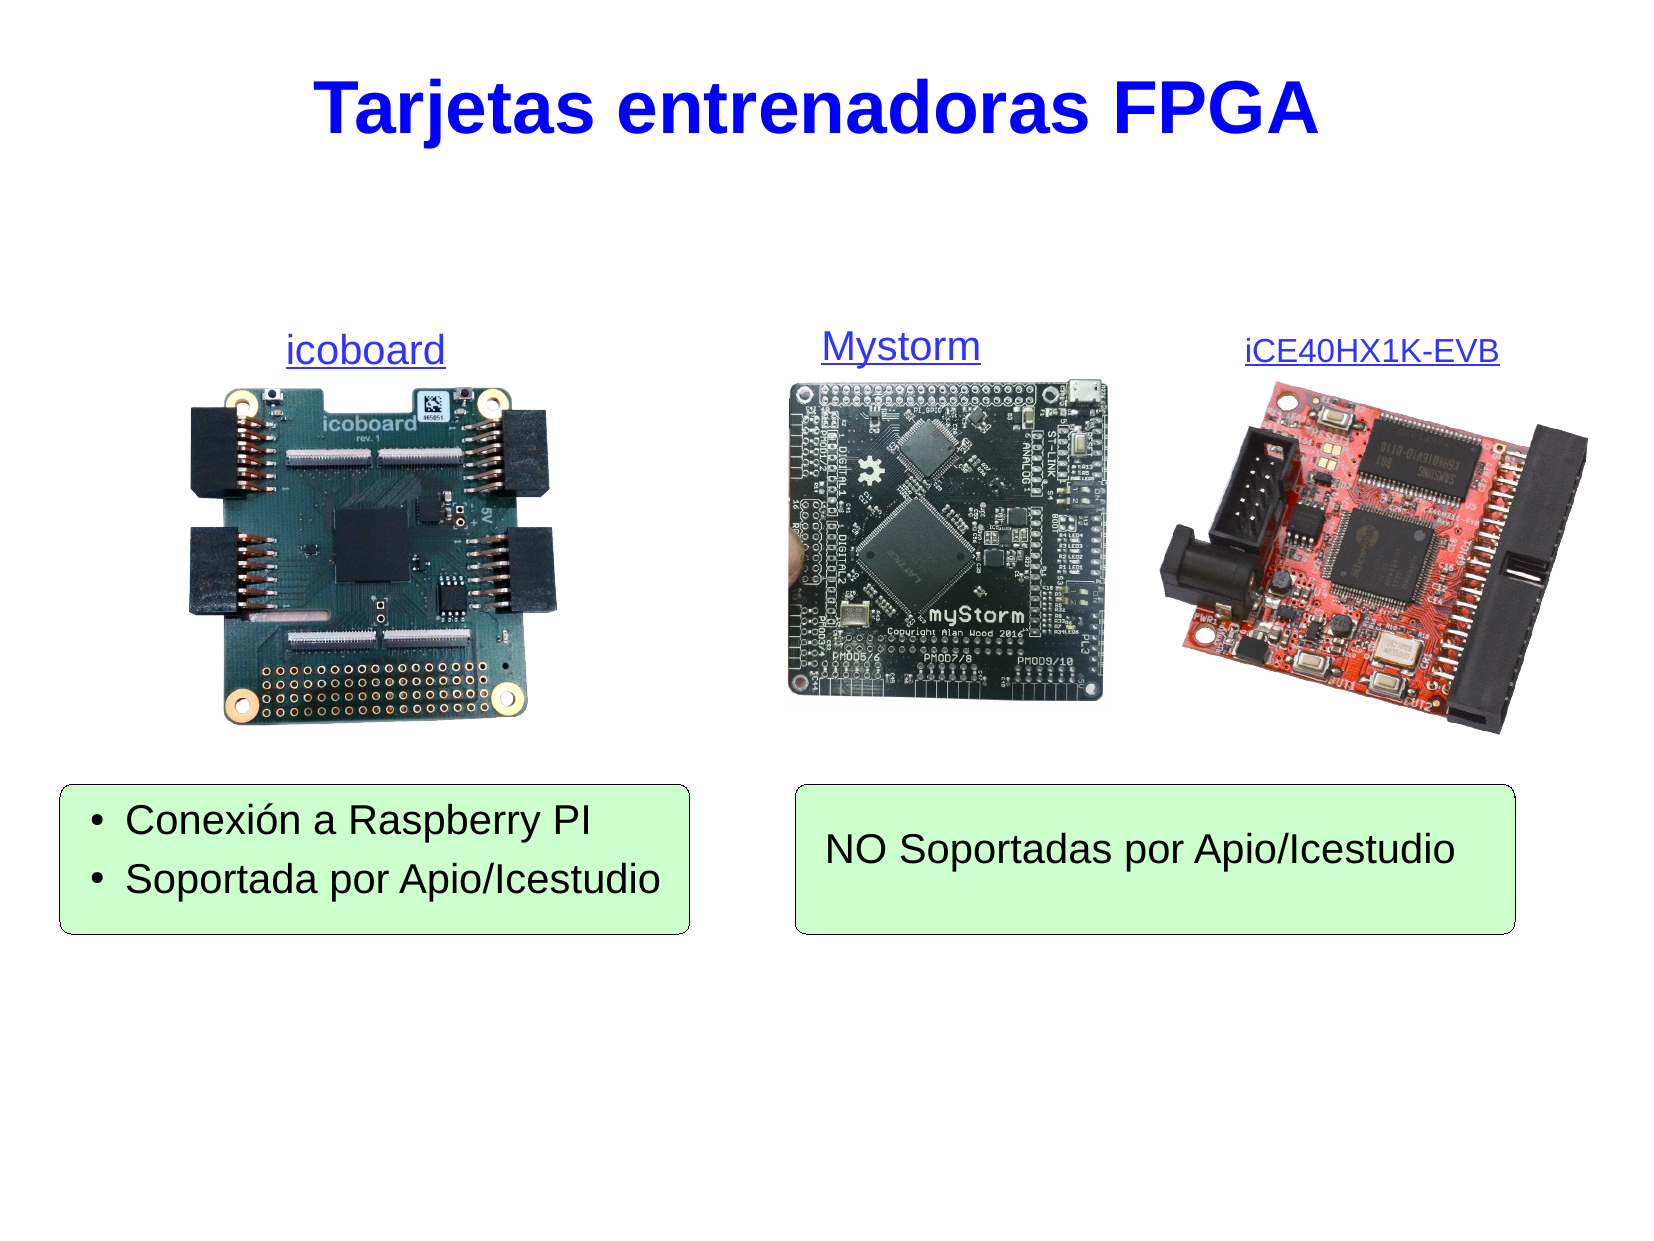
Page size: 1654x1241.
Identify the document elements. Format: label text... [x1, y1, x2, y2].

text_box iCE40HX1K-EVB [1230, 324, 1519, 380]
picture [783, 376, 1111, 710]
text_box Conexión a Raspberry PI Soportada por Apio/Icestudio [75, 789, 736, 922]
text_box icoboard [271, 319, 478, 381]
text_box Tarjetas entrenadoras FPGA [90, 58, 1546, 196]
text_box [59, 784, 690, 935]
picture [180, 380, 568, 735]
text_box [795, 784, 1516, 935]
text_box Mystorm [806, 315, 1051, 377]
picture [1156, 370, 1591, 740]
text_box NO Soportadas por Apio/Icestudio [810, 817, 1501, 890]
